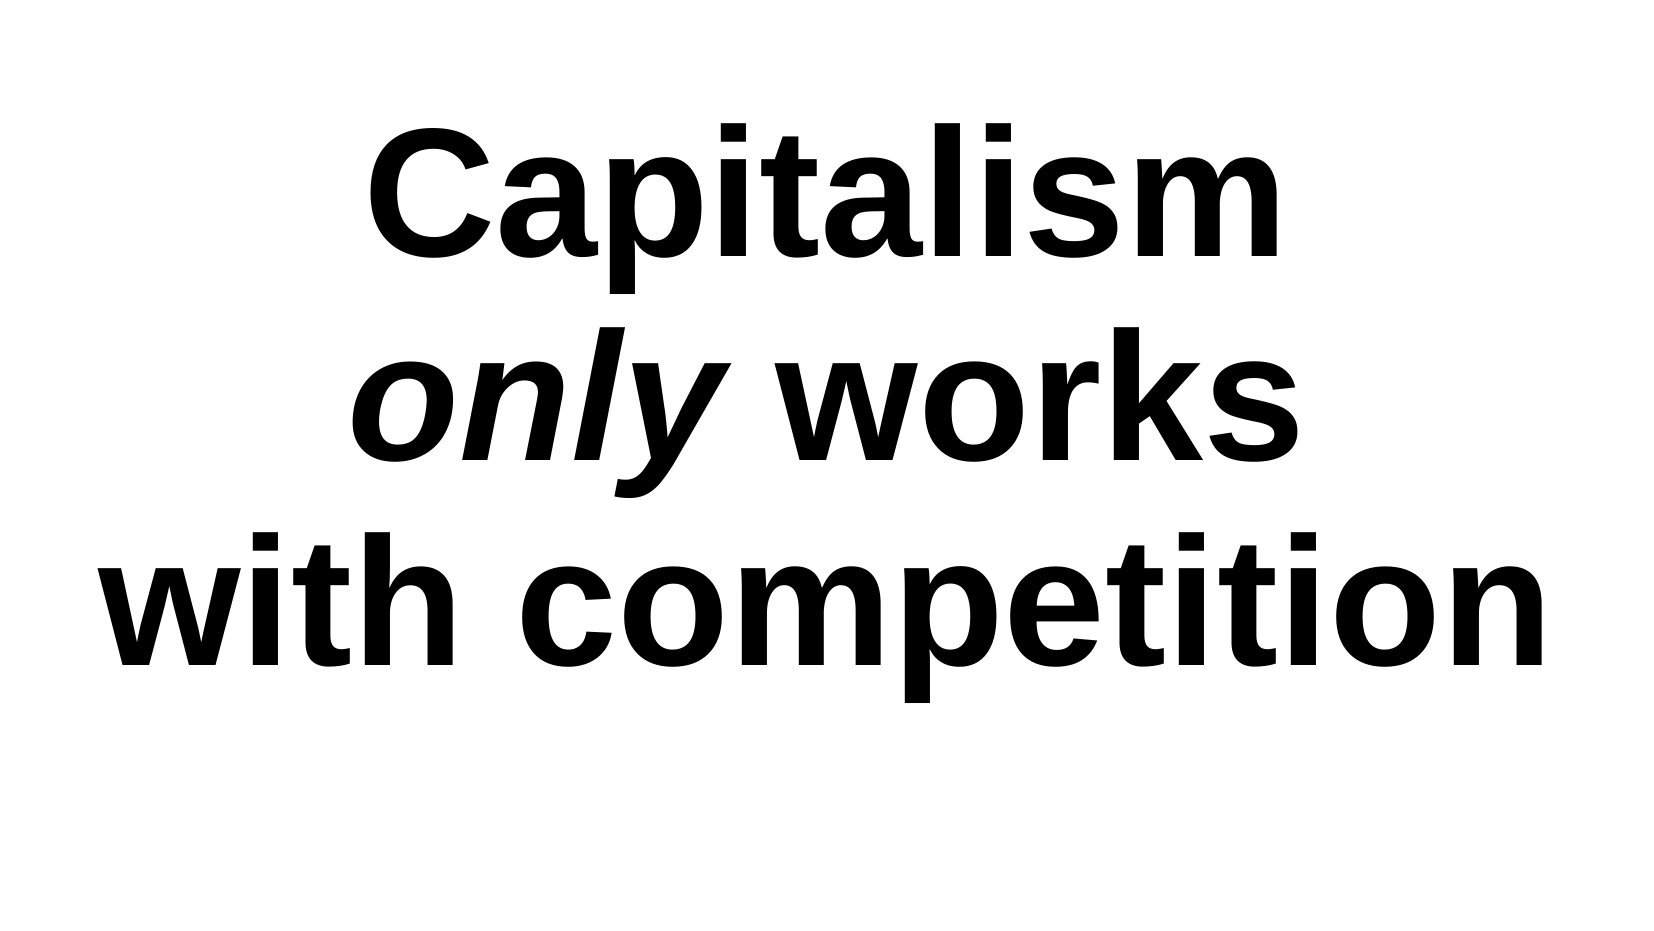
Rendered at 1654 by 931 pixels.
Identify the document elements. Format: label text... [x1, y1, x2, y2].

subtitle Capitalism only works with competition [82, 37, 1571, 757]
